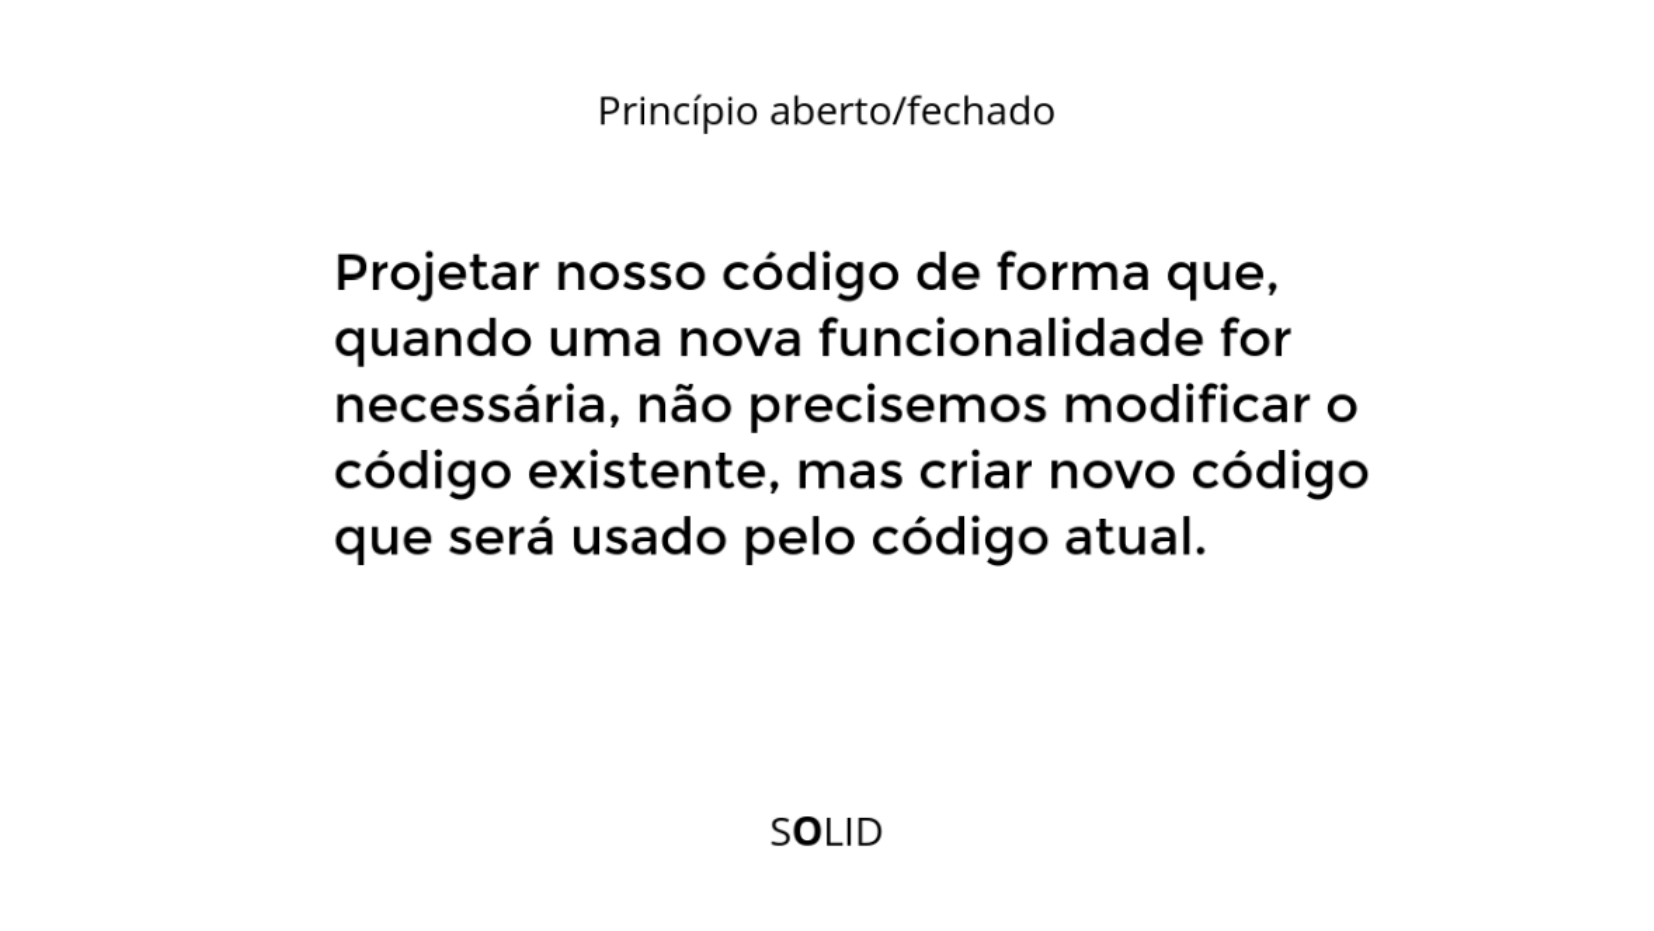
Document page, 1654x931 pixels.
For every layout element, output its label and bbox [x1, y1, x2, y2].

picture [212, 0, 1446, 930]
